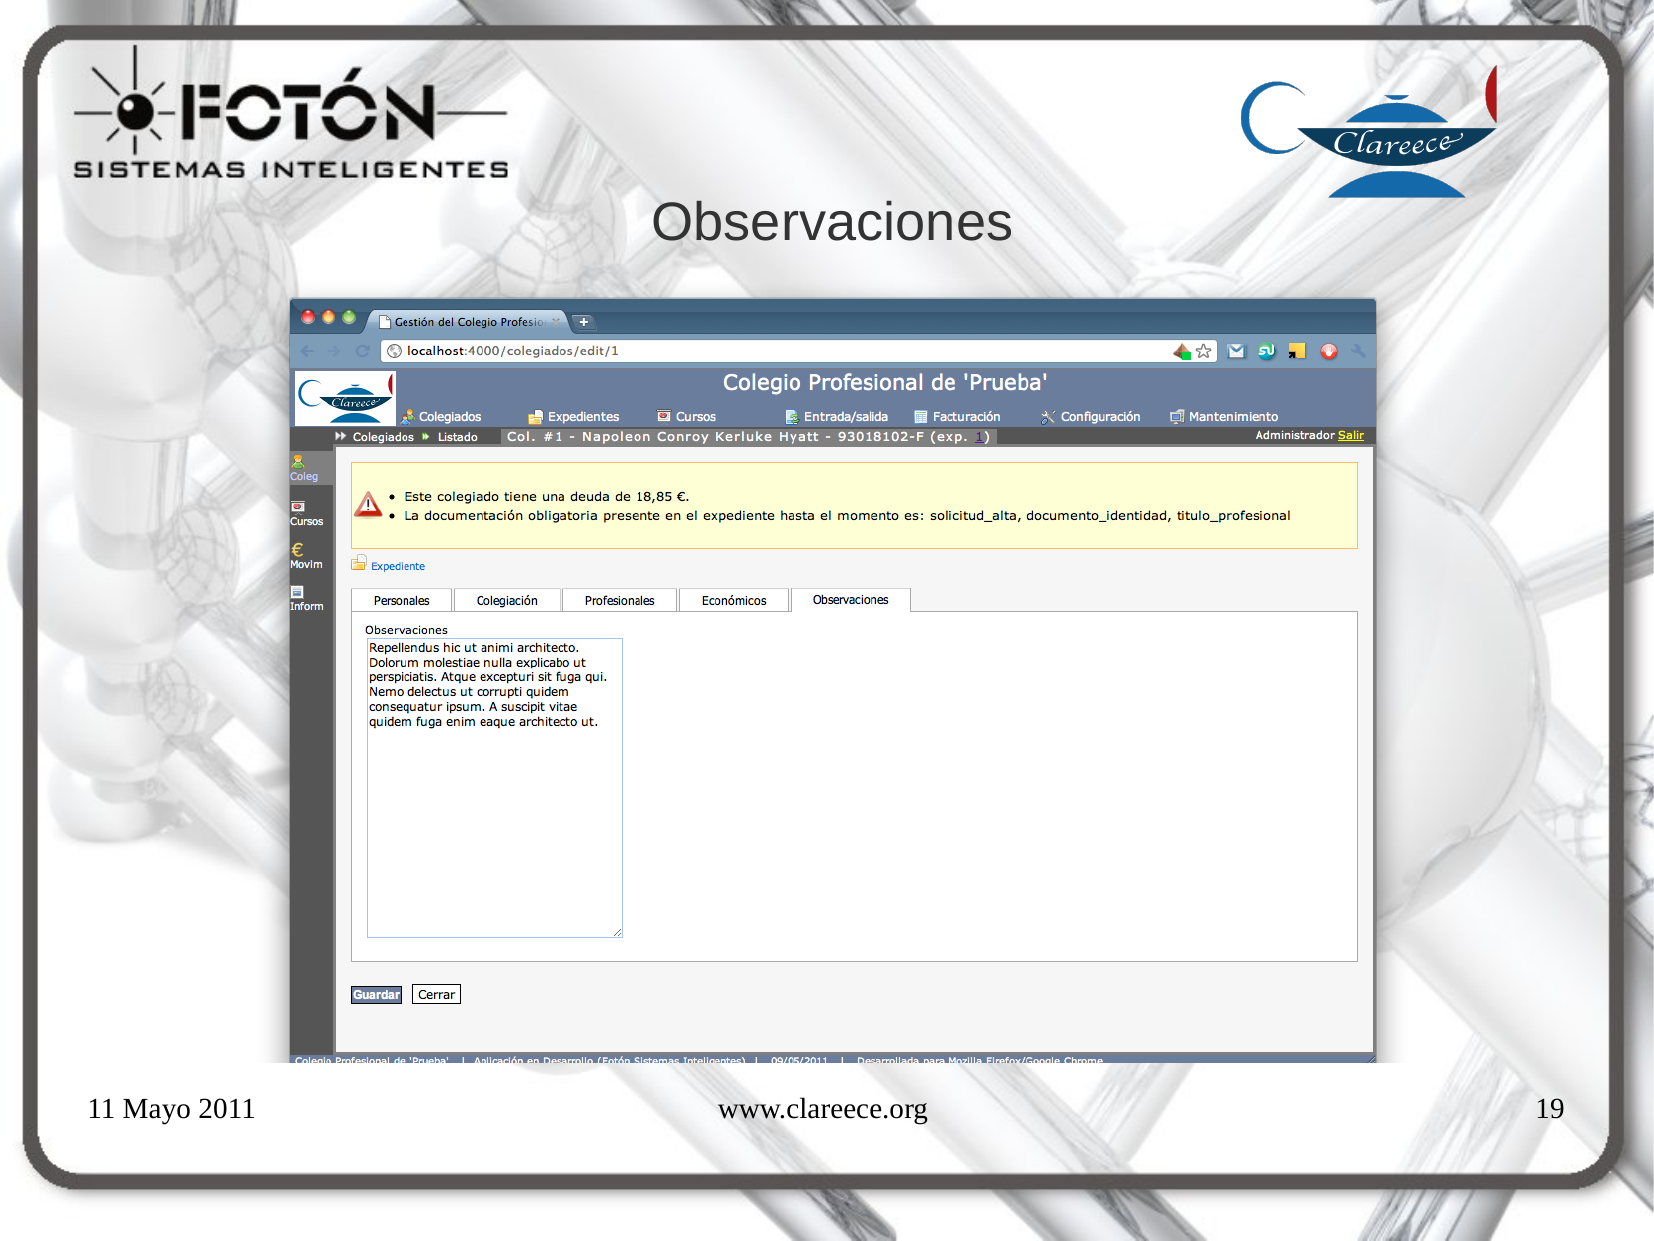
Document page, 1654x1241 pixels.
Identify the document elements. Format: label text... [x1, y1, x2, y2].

title Observaciones [88, 177, 1577, 266]
picture [0, 0, 1654, 1241]
